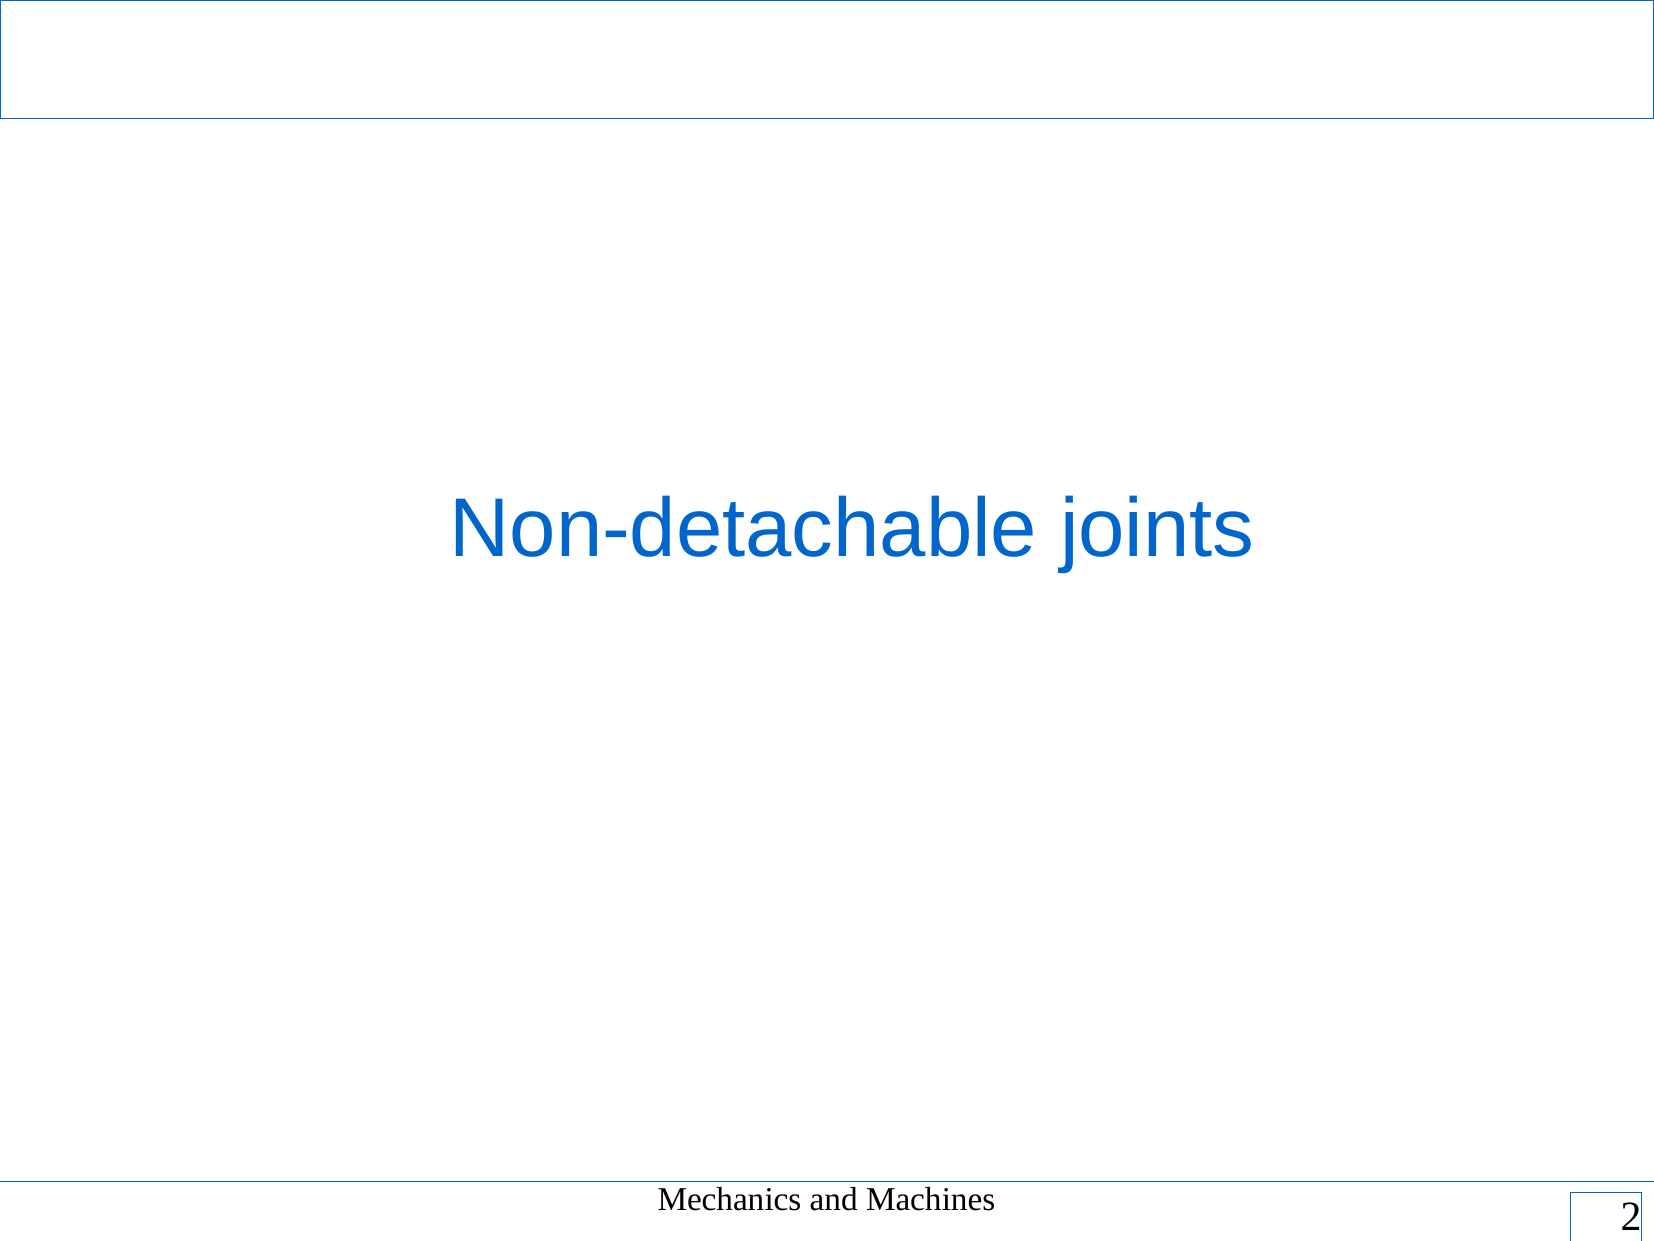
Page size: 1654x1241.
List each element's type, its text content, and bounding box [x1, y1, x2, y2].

title [0, 0, 1654, 119]
text_box Non-detachable joints [435, 474, 1276, 676]
